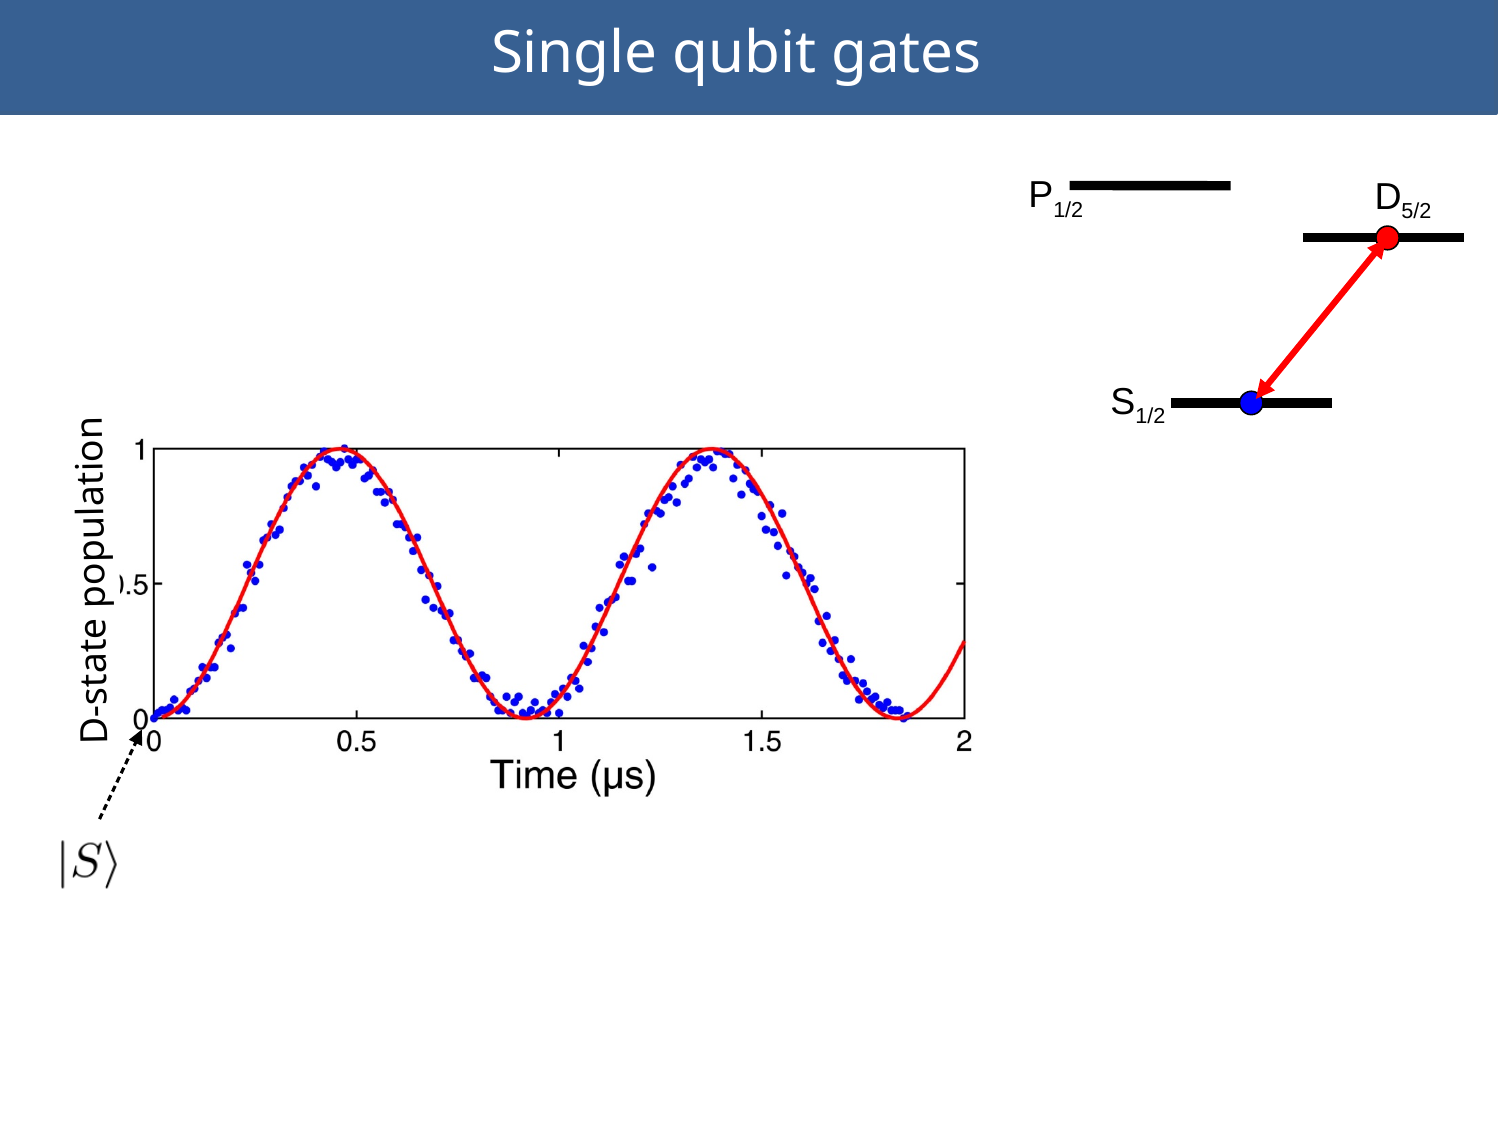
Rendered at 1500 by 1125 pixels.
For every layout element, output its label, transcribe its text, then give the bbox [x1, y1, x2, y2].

text_box [52, 473, 119, 916]
text_box [1375, 231, 1400, 250]
picture [118, 432, 996, 798]
text_box P1/2 [1013, 162, 1099, 230]
picture [58, 835, 121, 895]
text_box D5/2 [1359, 163, 1447, 231]
list Single qubit gates [173, 12, 1299, 119]
text_box [1239, 391, 1263, 415]
text_box D-state population [56, 400, 123, 760]
text_box S1/2 [1095, 369, 1181, 436]
